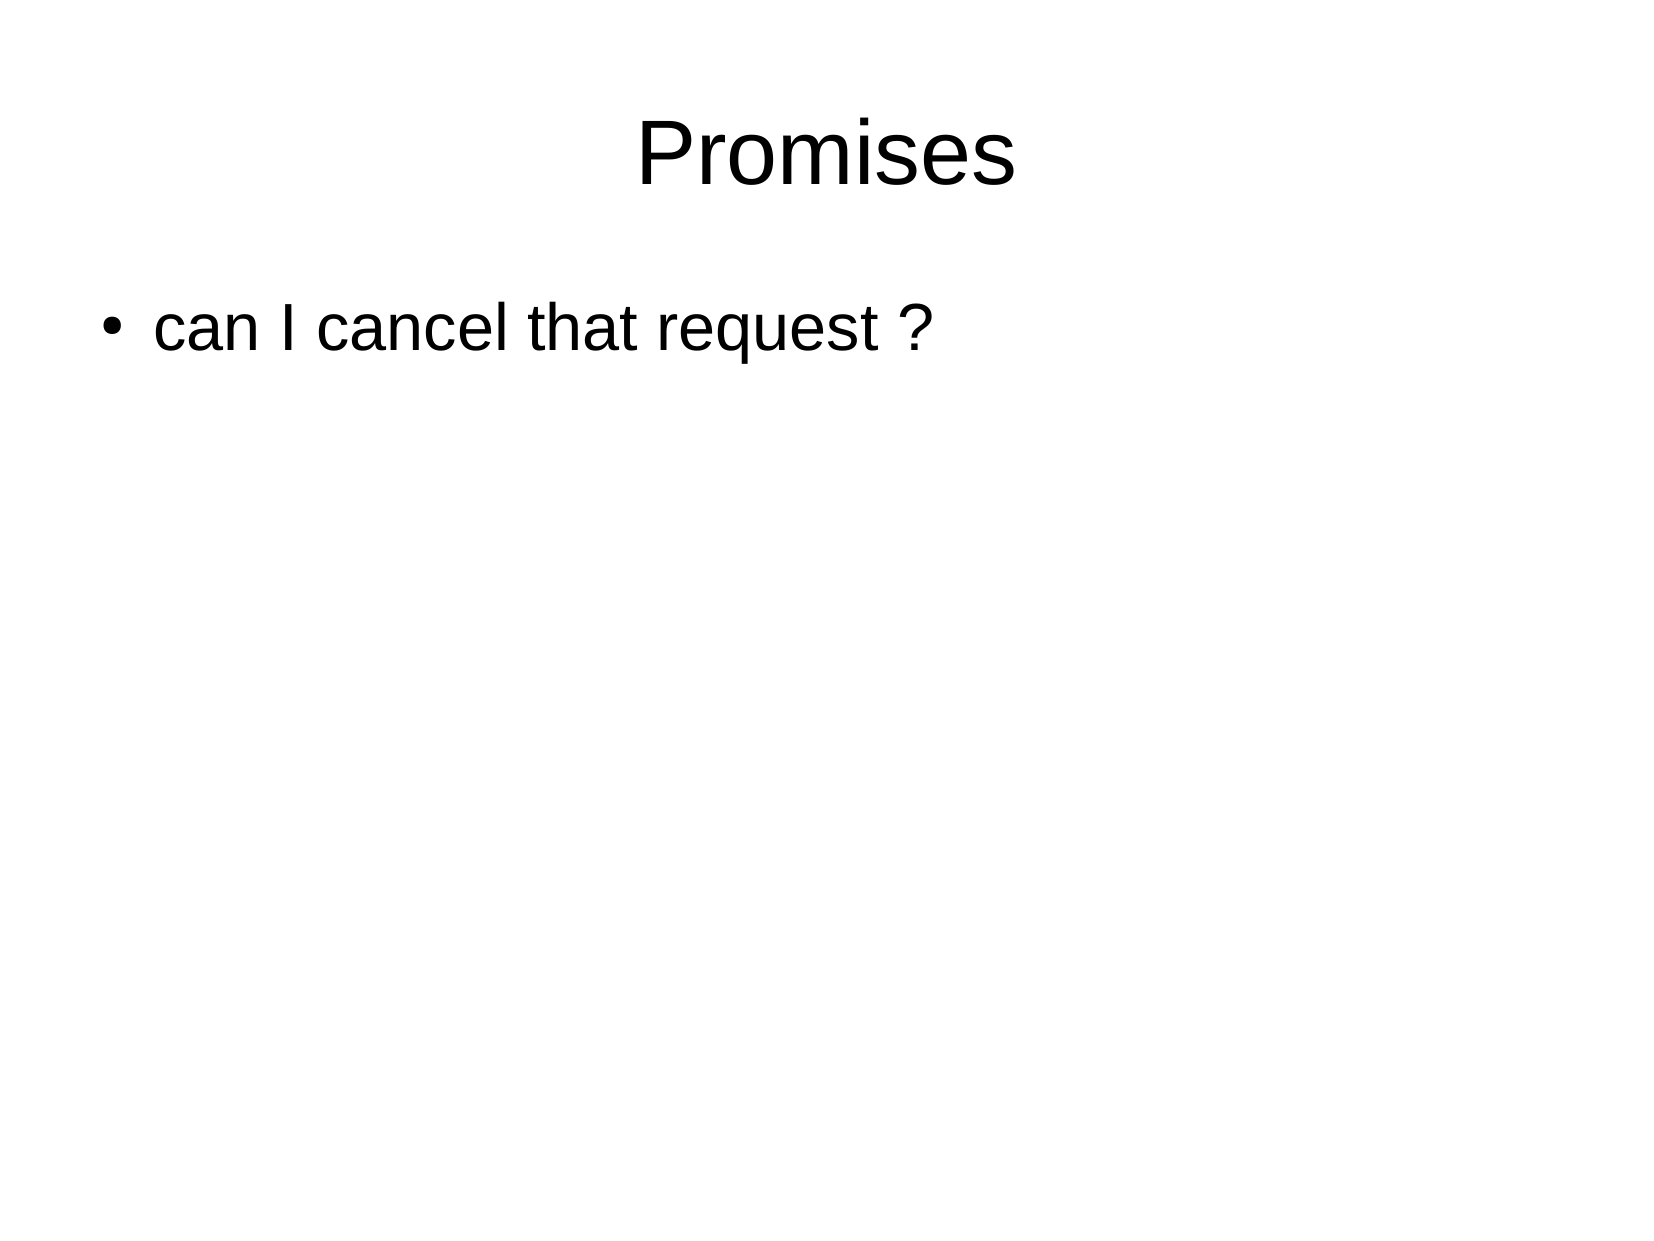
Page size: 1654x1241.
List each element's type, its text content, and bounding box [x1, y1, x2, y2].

title Promises [82, 49, 1571, 257]
list can I cancel that request ? [82, 290, 1571, 1010]
